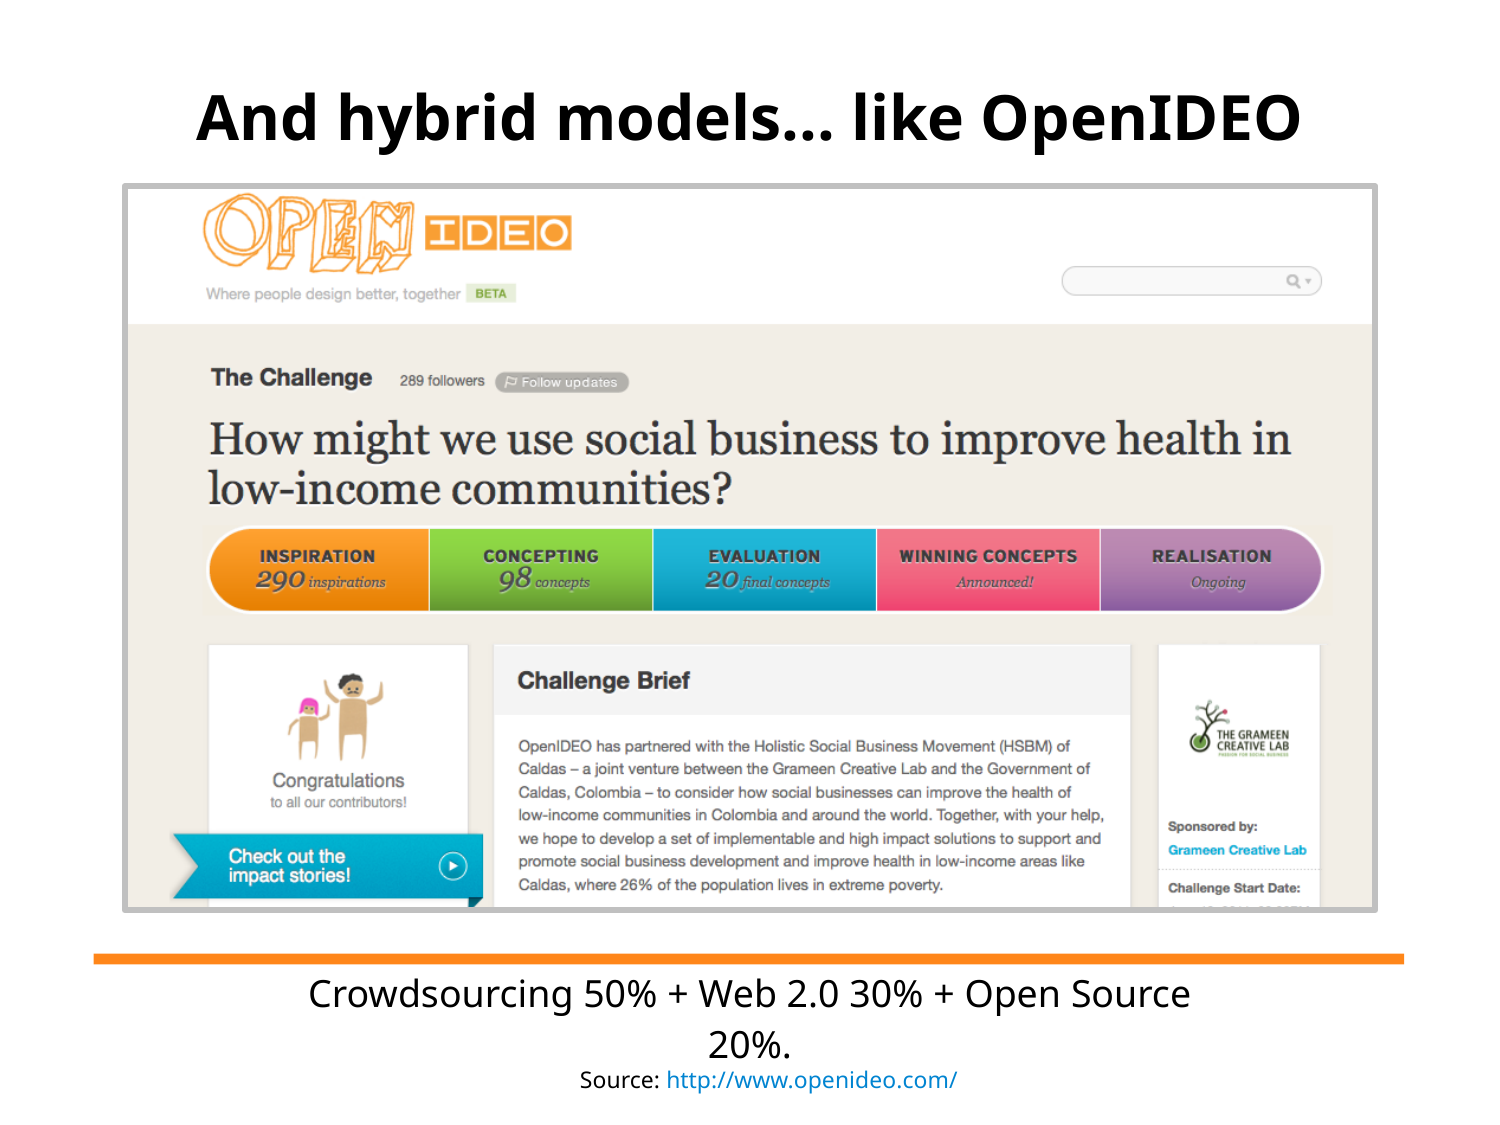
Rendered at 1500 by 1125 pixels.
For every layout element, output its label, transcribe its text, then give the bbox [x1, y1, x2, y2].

picture [0, 0, 1500, 1125]
title And hybrid models... like OpenIDEO [75, 44, 1426, 188]
text_box Source: http://www.openideo.com/ [565, 1056, 935, 1101]
text_box Crowdsourcing 50% + Web 2.0 30% + Open Source 20%. [261, 960, 1239, 1024]
